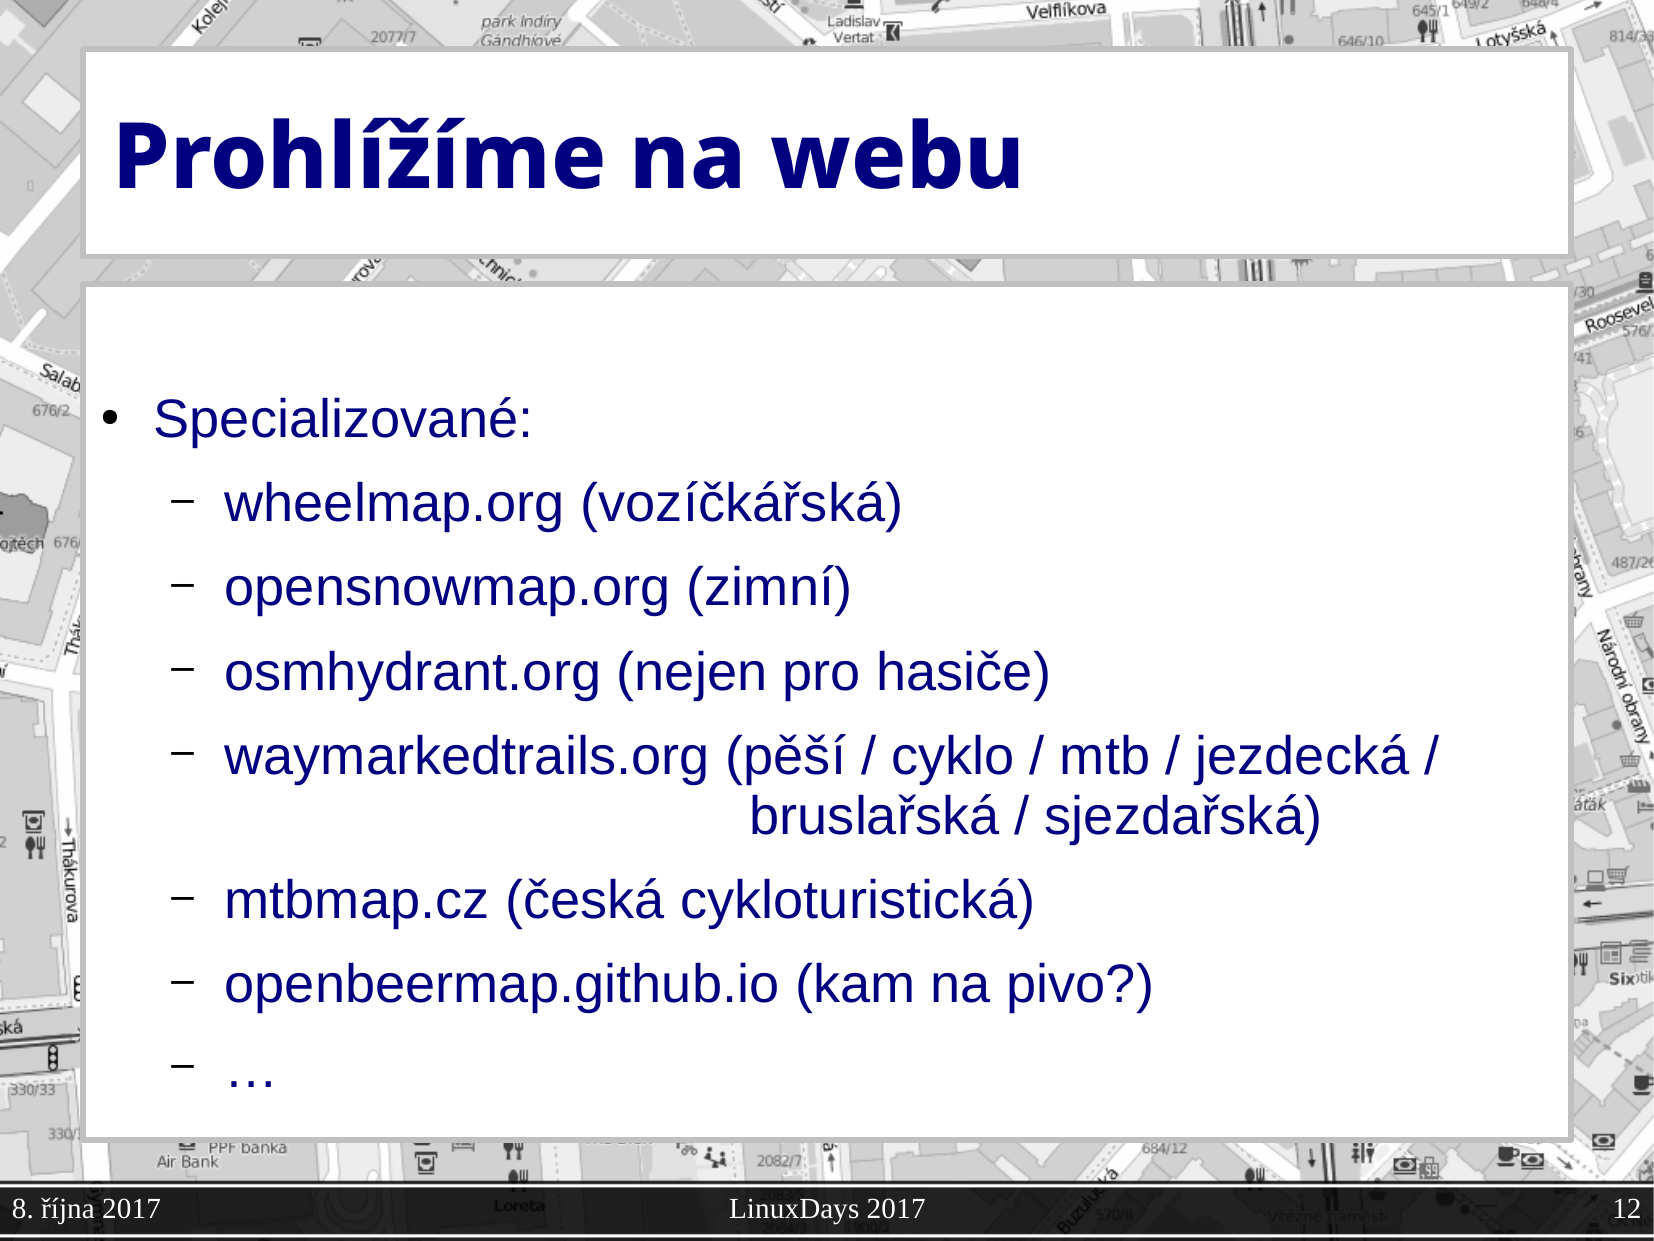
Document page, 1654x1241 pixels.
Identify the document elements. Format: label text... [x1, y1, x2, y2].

list Specializované: wheelmap.org (vozíčkářská) opensnowmap.org (zimní) osmhydrant.org (nejen pro hasiče) waymarkedtrails.org (pěší / cyklo / mtb / jezdecká / bruslařská / sjezdařská) mtbmap.cz (česká cykloturistická) openbeermap.github.io (kam na pivo?) … [82, 284, 1571, 1140]
title Prohlížíme na webu [82, 49, 1571, 257]
picture [0, 0, 1654, 1241]
